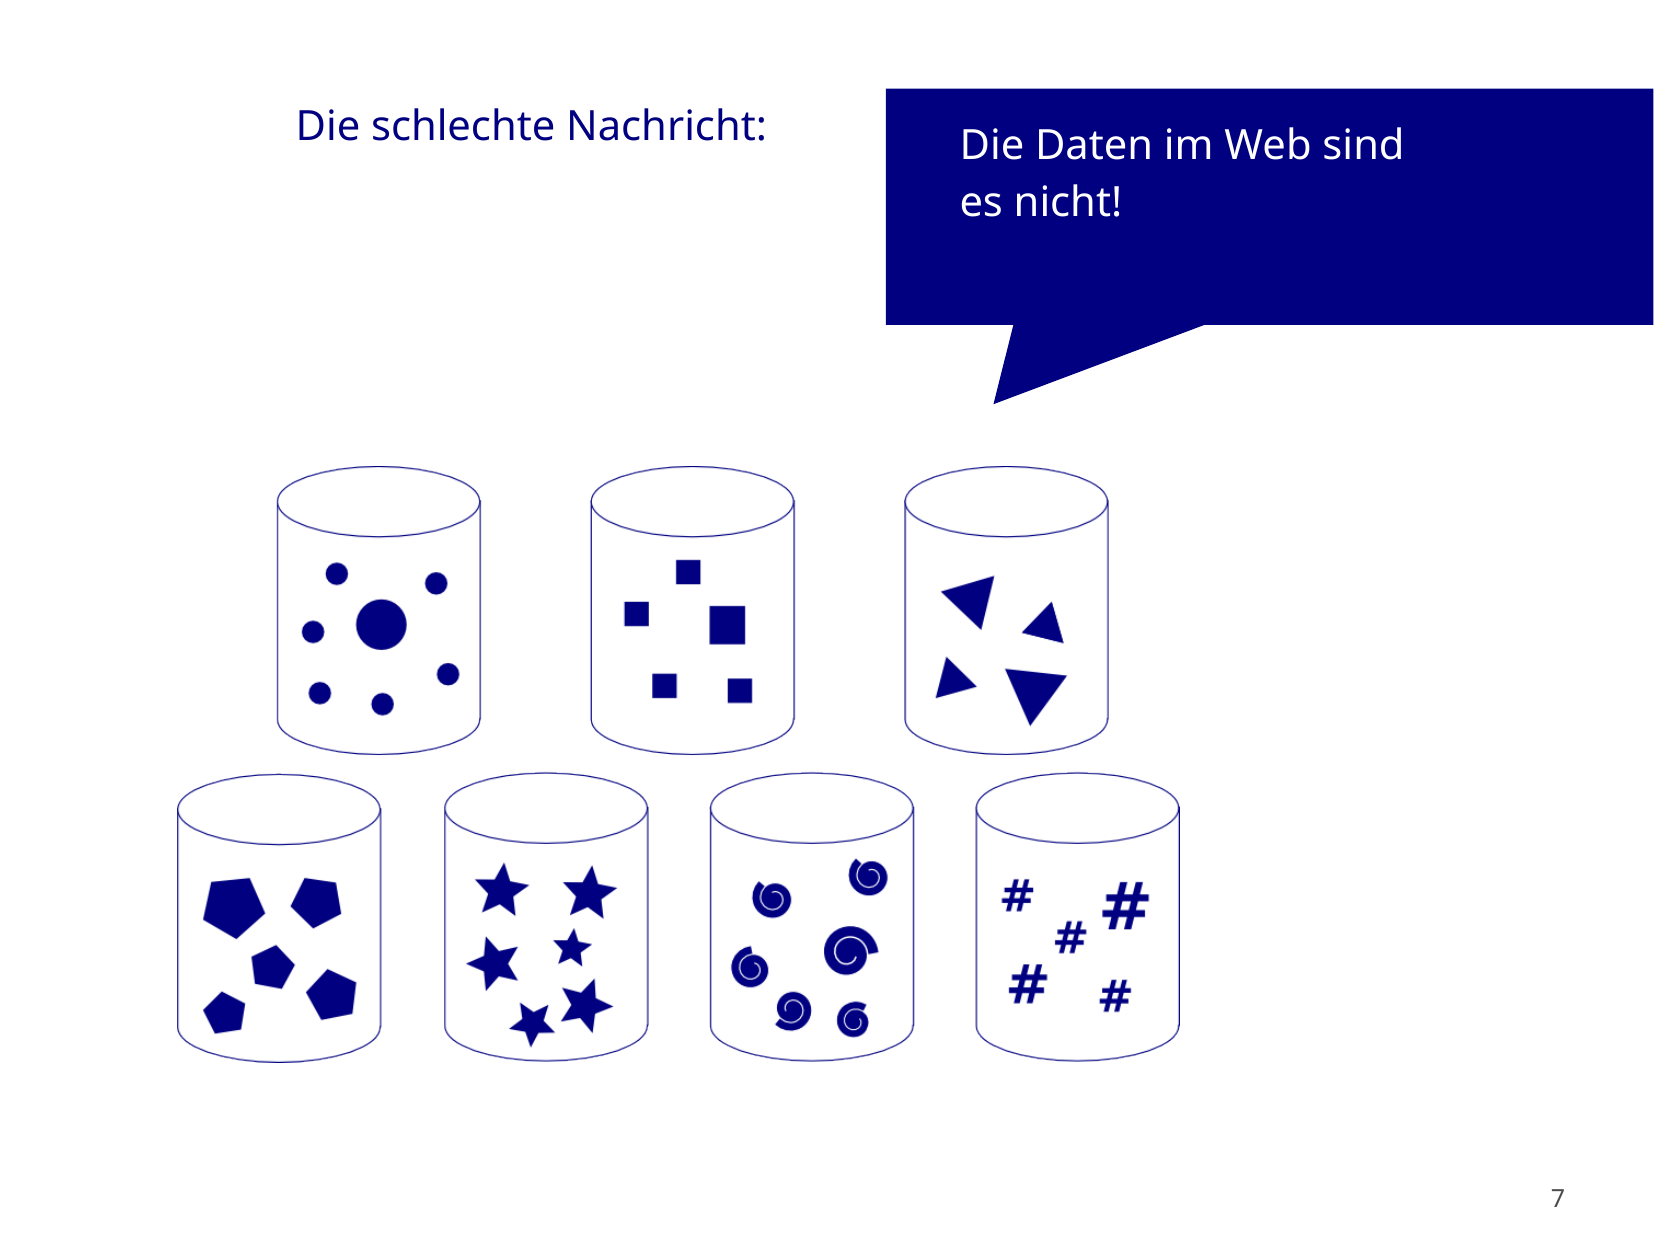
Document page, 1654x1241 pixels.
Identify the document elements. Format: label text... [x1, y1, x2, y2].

text_box Die Daten im Web sind es nicht! [944, 107, 1447, 414]
picture [177, 466, 1180, 1063]
text_box Die schlechte Nachricht: [280, 88, 852, 162]
text_box [885, 88, 1654, 325]
